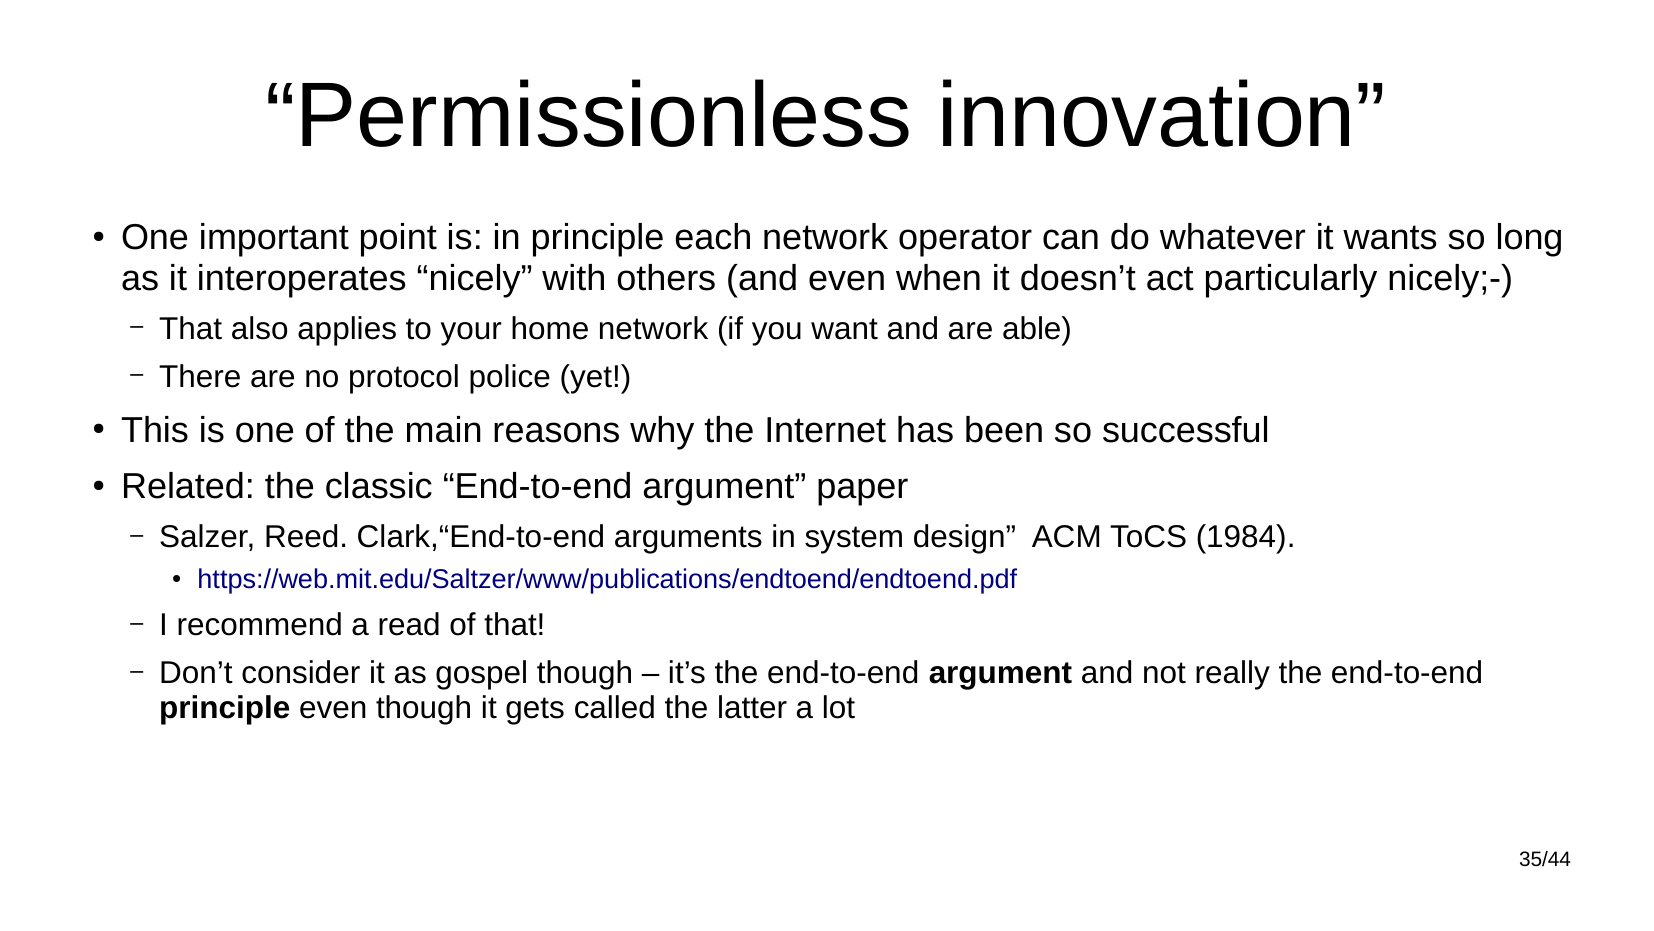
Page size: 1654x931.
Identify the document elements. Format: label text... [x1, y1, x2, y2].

title “Permissionless innovation” [82, 37, 1571, 193]
list One important point is: in principle each network operator can do whatever it wants so long as it interoperates “nicely” with others (and even when it doesn’t act particularly nicely;-) That also applies to your home network (if you want and are able) There are no protocol police (yet!) This is one of the main reasons why the Internet has been so successful Related: the classic “End-to-end argument” paper Salzer, Reed. Clark,“End-to-end arguments in system design” ACM ToCS (1984). https://web.mit.edu/Saltzer/www/publications/endtoend/endtoend.pdf I recommend a read of that! Don’t consider it as gospel though – it’s the end-to-end argument and not really the end-to-end principle even though it gets called the latter a lot [82, 217, 1571, 758]
